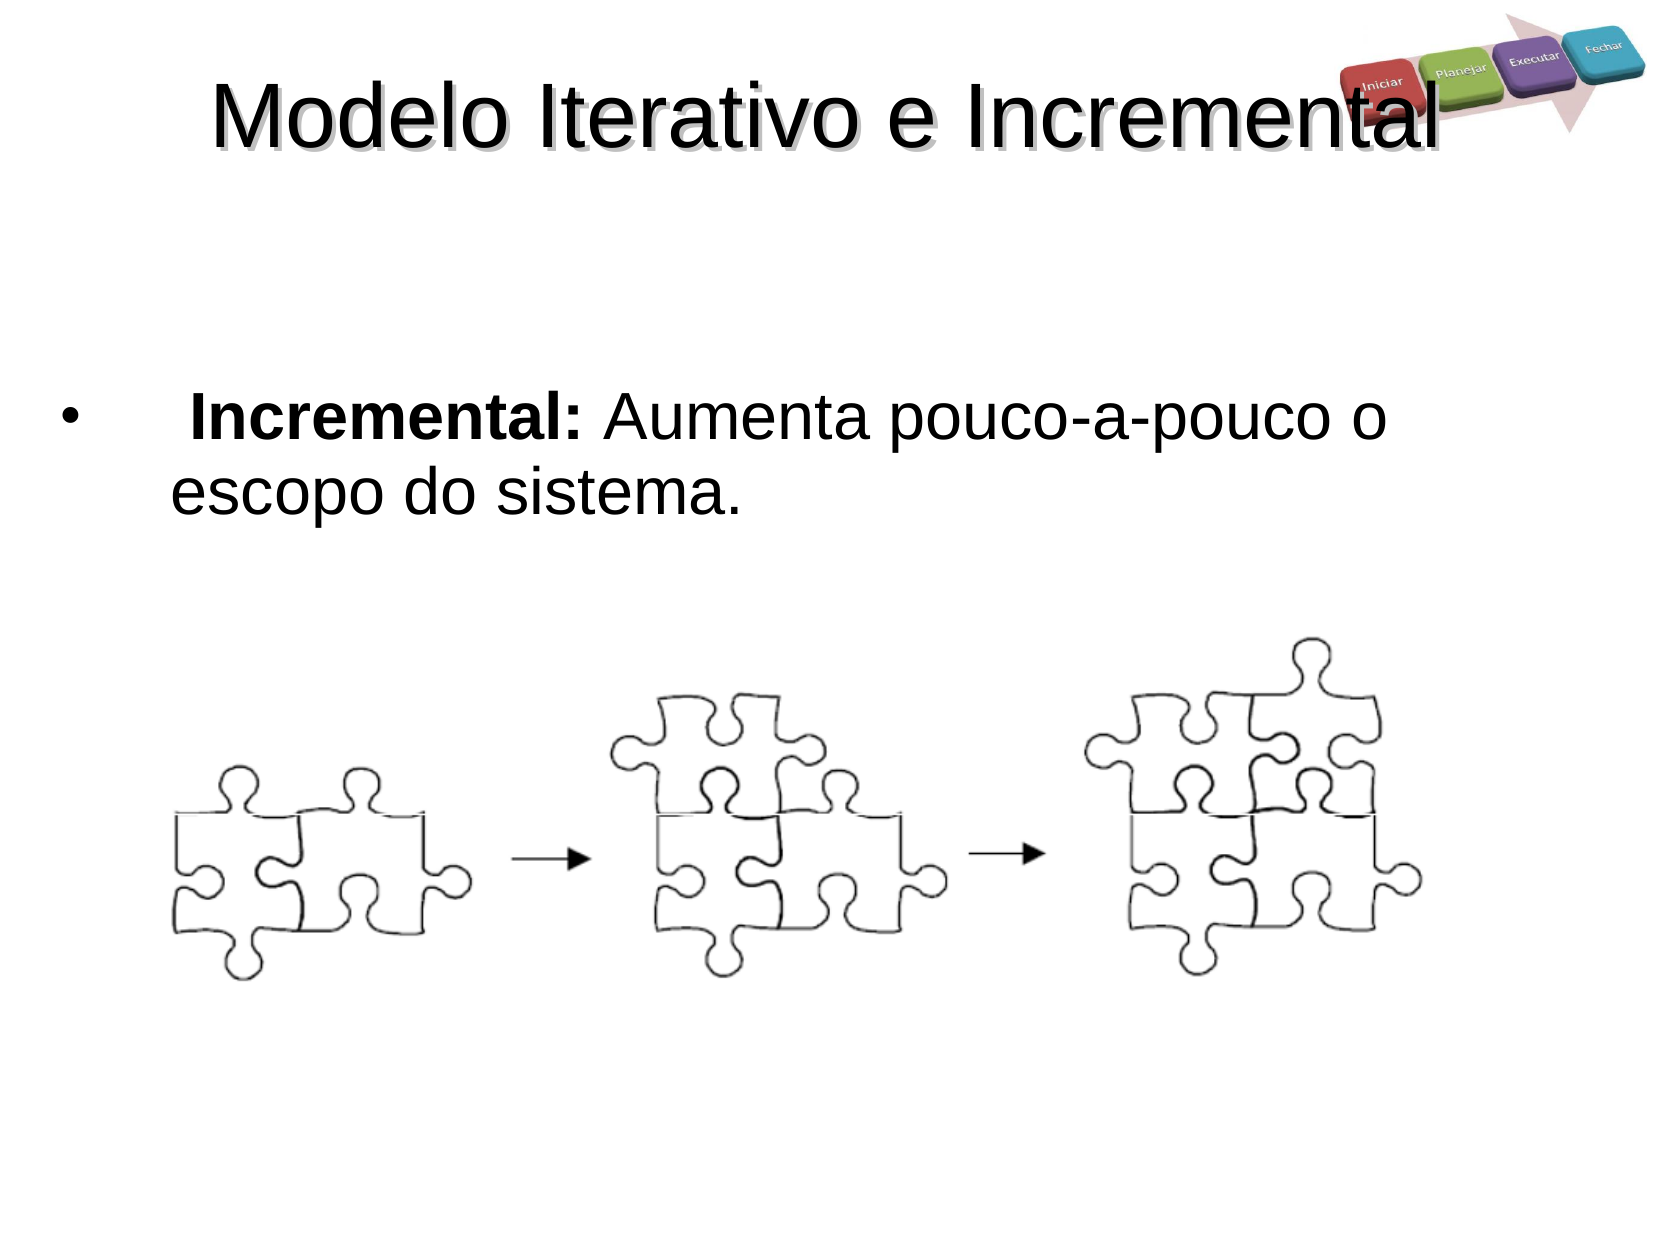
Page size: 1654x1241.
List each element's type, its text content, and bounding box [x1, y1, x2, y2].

title Modelo Iterativo e Incremental [82, 17, 1571, 210]
chart [153, 620, 1435, 1000]
text_box Incremental: Aumenta pouco-a-pouco o escopo do sistema. [59, 360, 1572, 549]
chart [1334, 13, 1647, 136]
